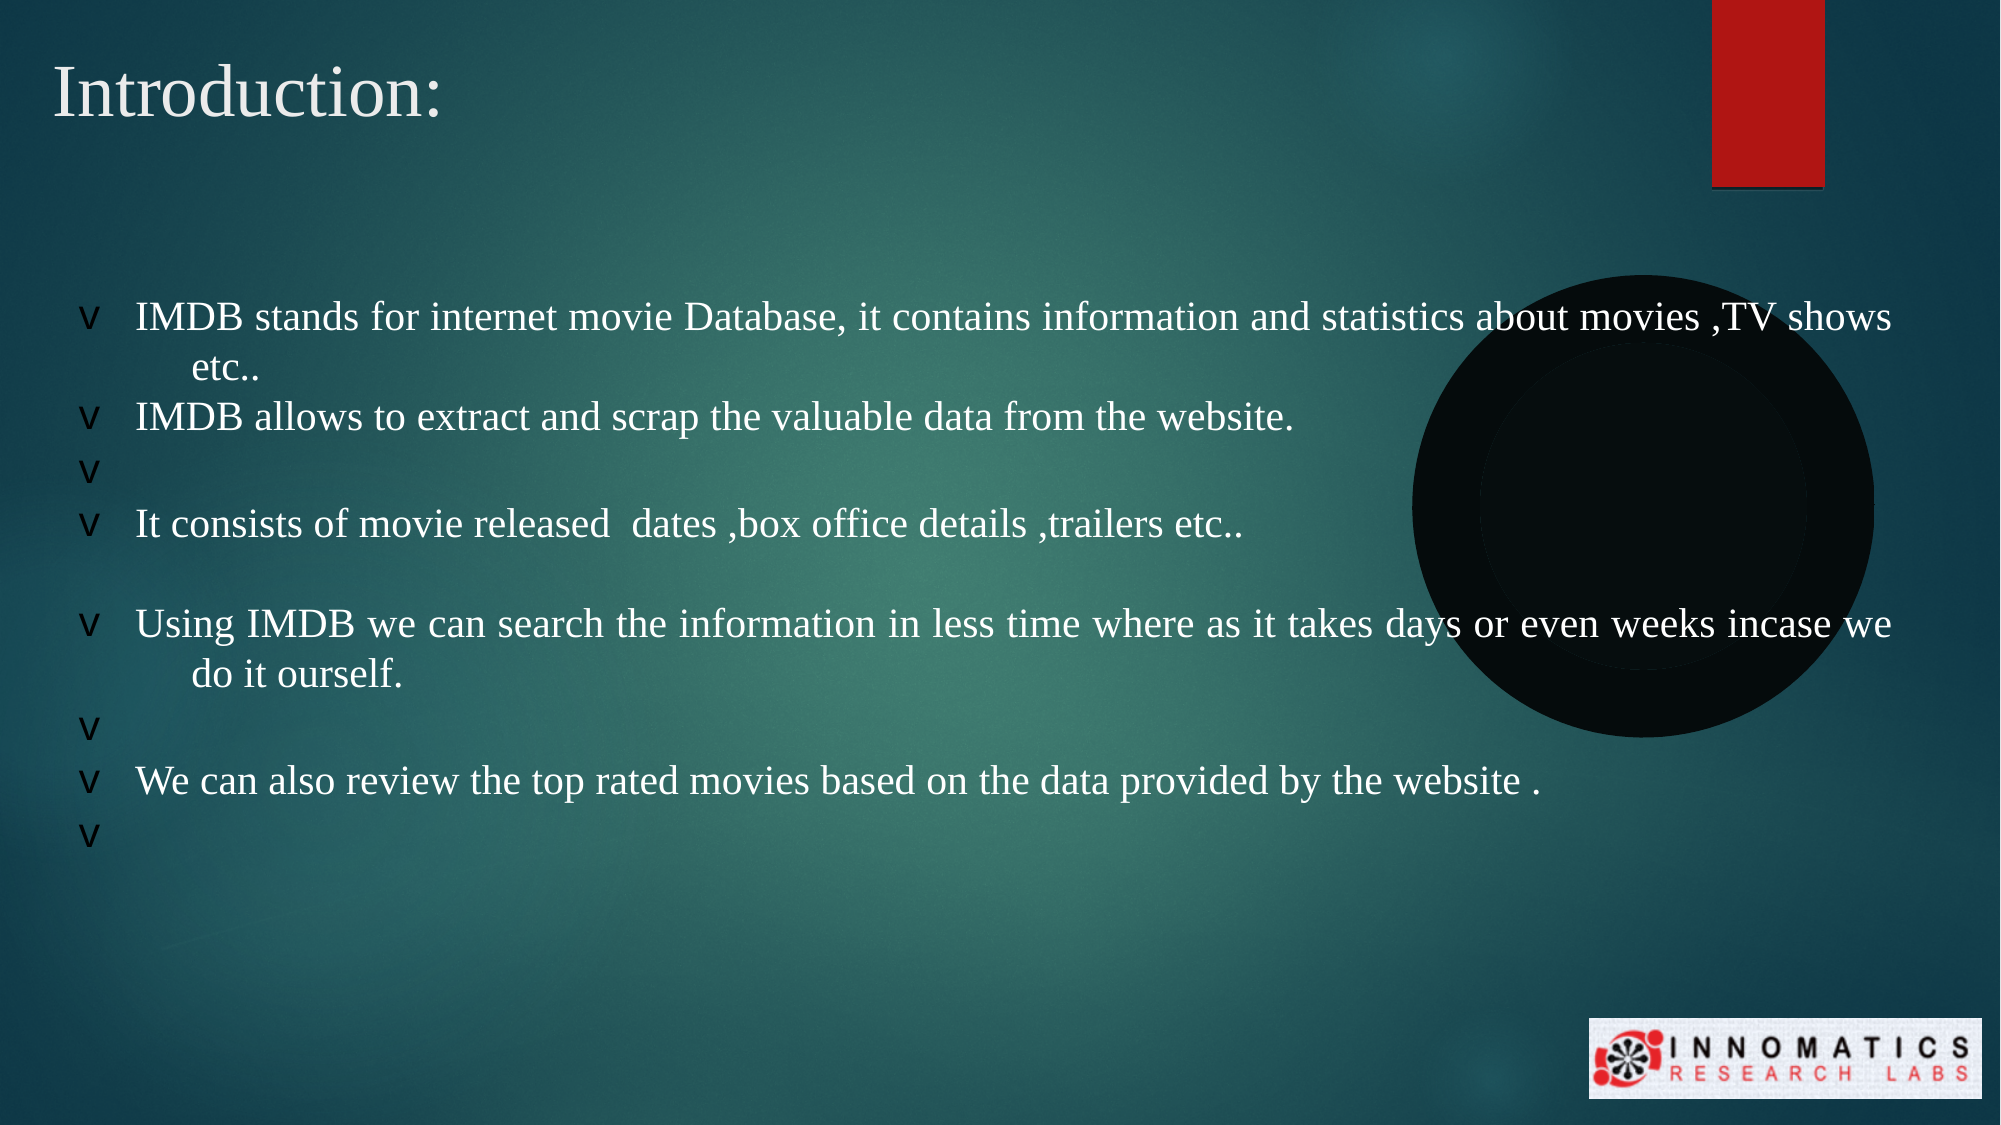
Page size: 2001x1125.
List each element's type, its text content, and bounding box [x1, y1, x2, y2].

picture [1589, 1018, 1982, 1099]
title Introduction: [37, 33, 1407, 252]
text_box IMDB stands for internet movie Database, it contains information and statistics about movies ,TV shows etc.. IMDB allows to extract and scrap the valuable data from the website. It consists of movie released dates ,box office details ,trailers etc.. Using IMDB we can search the information in less time where as it takes days or even weeks incase we do it ourself. We can also review the top rated movies based on the data provided by the website . [64, 281, 1909, 917]
